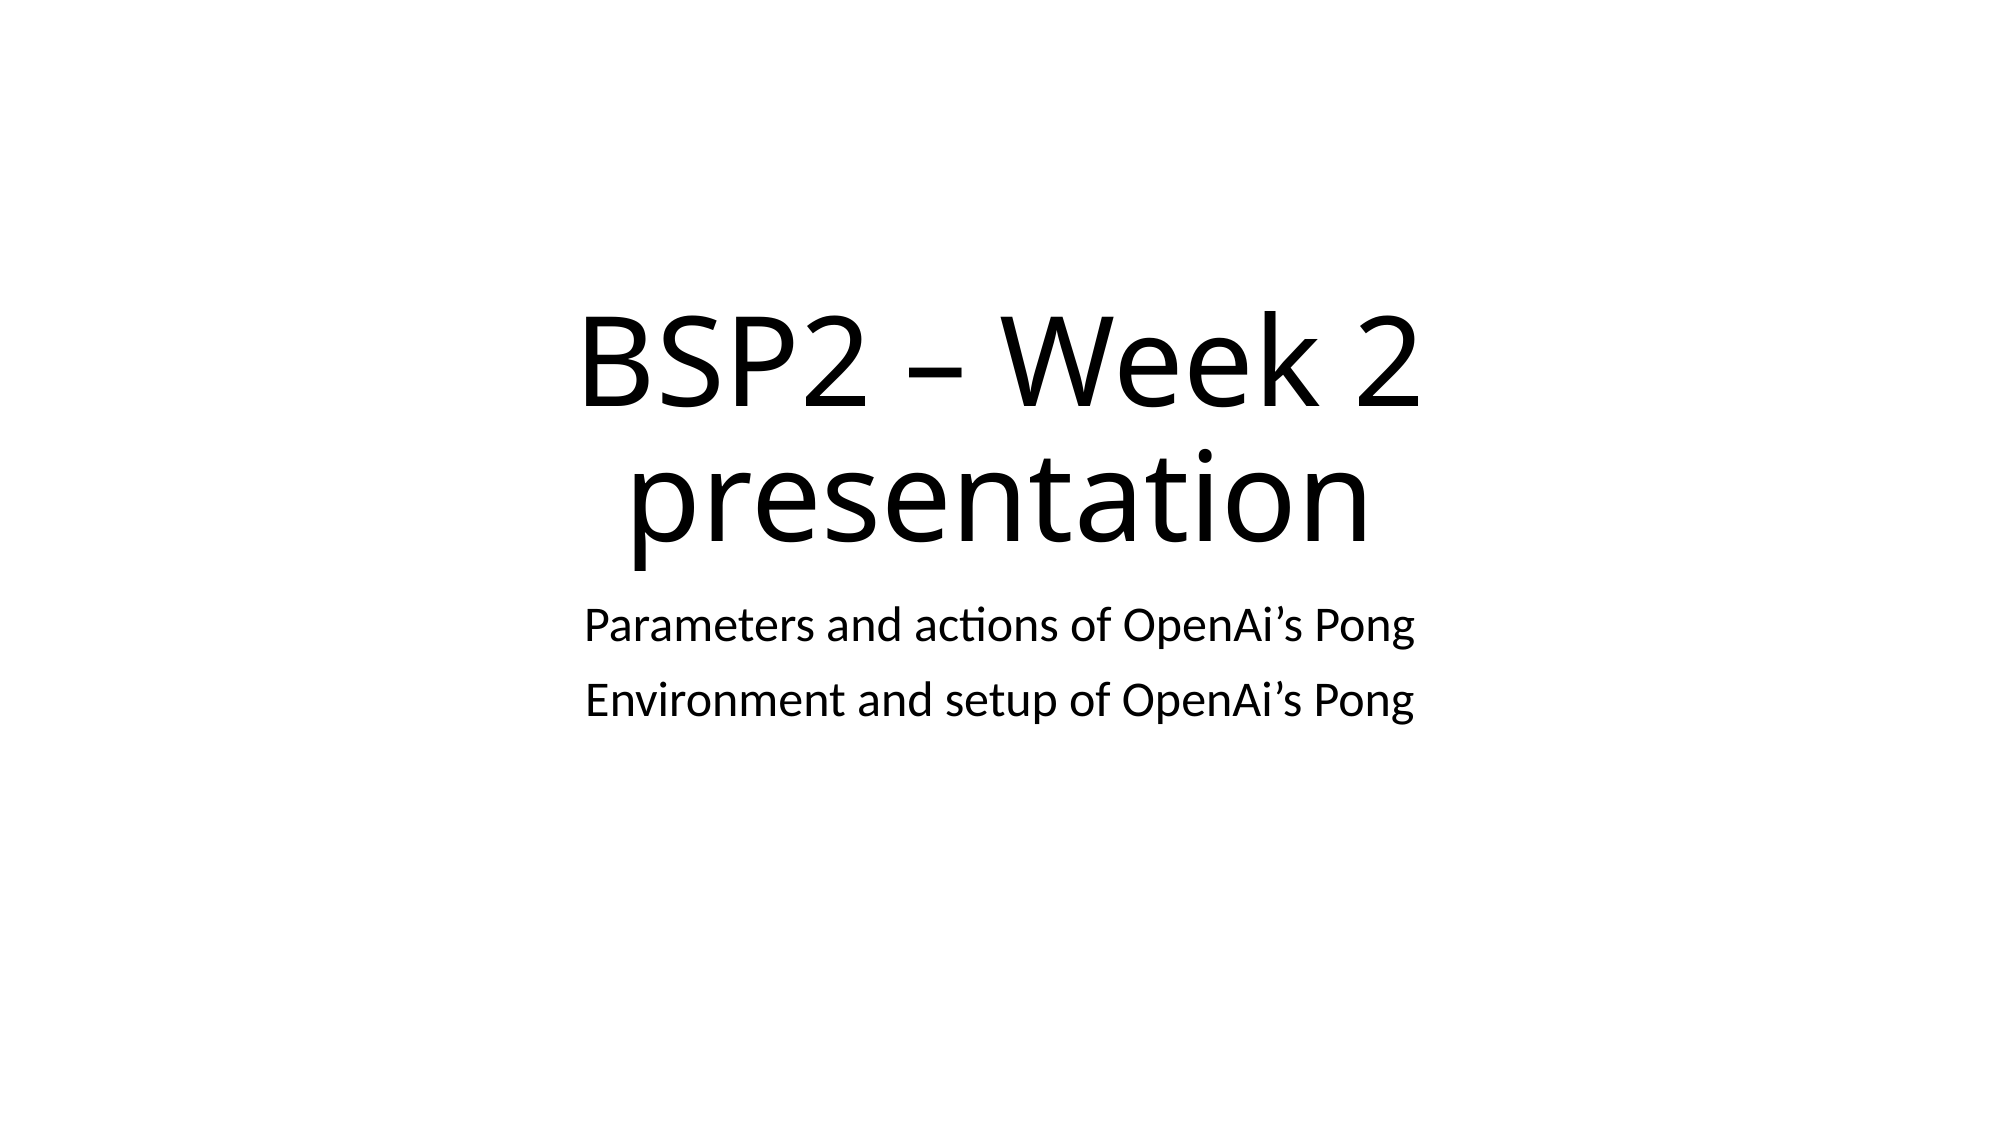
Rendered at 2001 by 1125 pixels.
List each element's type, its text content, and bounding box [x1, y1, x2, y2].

title BSP2 – Week 2 presentation [249, 184, 1750, 576]
subtitle Parameters and actions of OpenAi’s Pong Environment and setup of OpenAi’s Pong [249, 590, 1750, 863]
